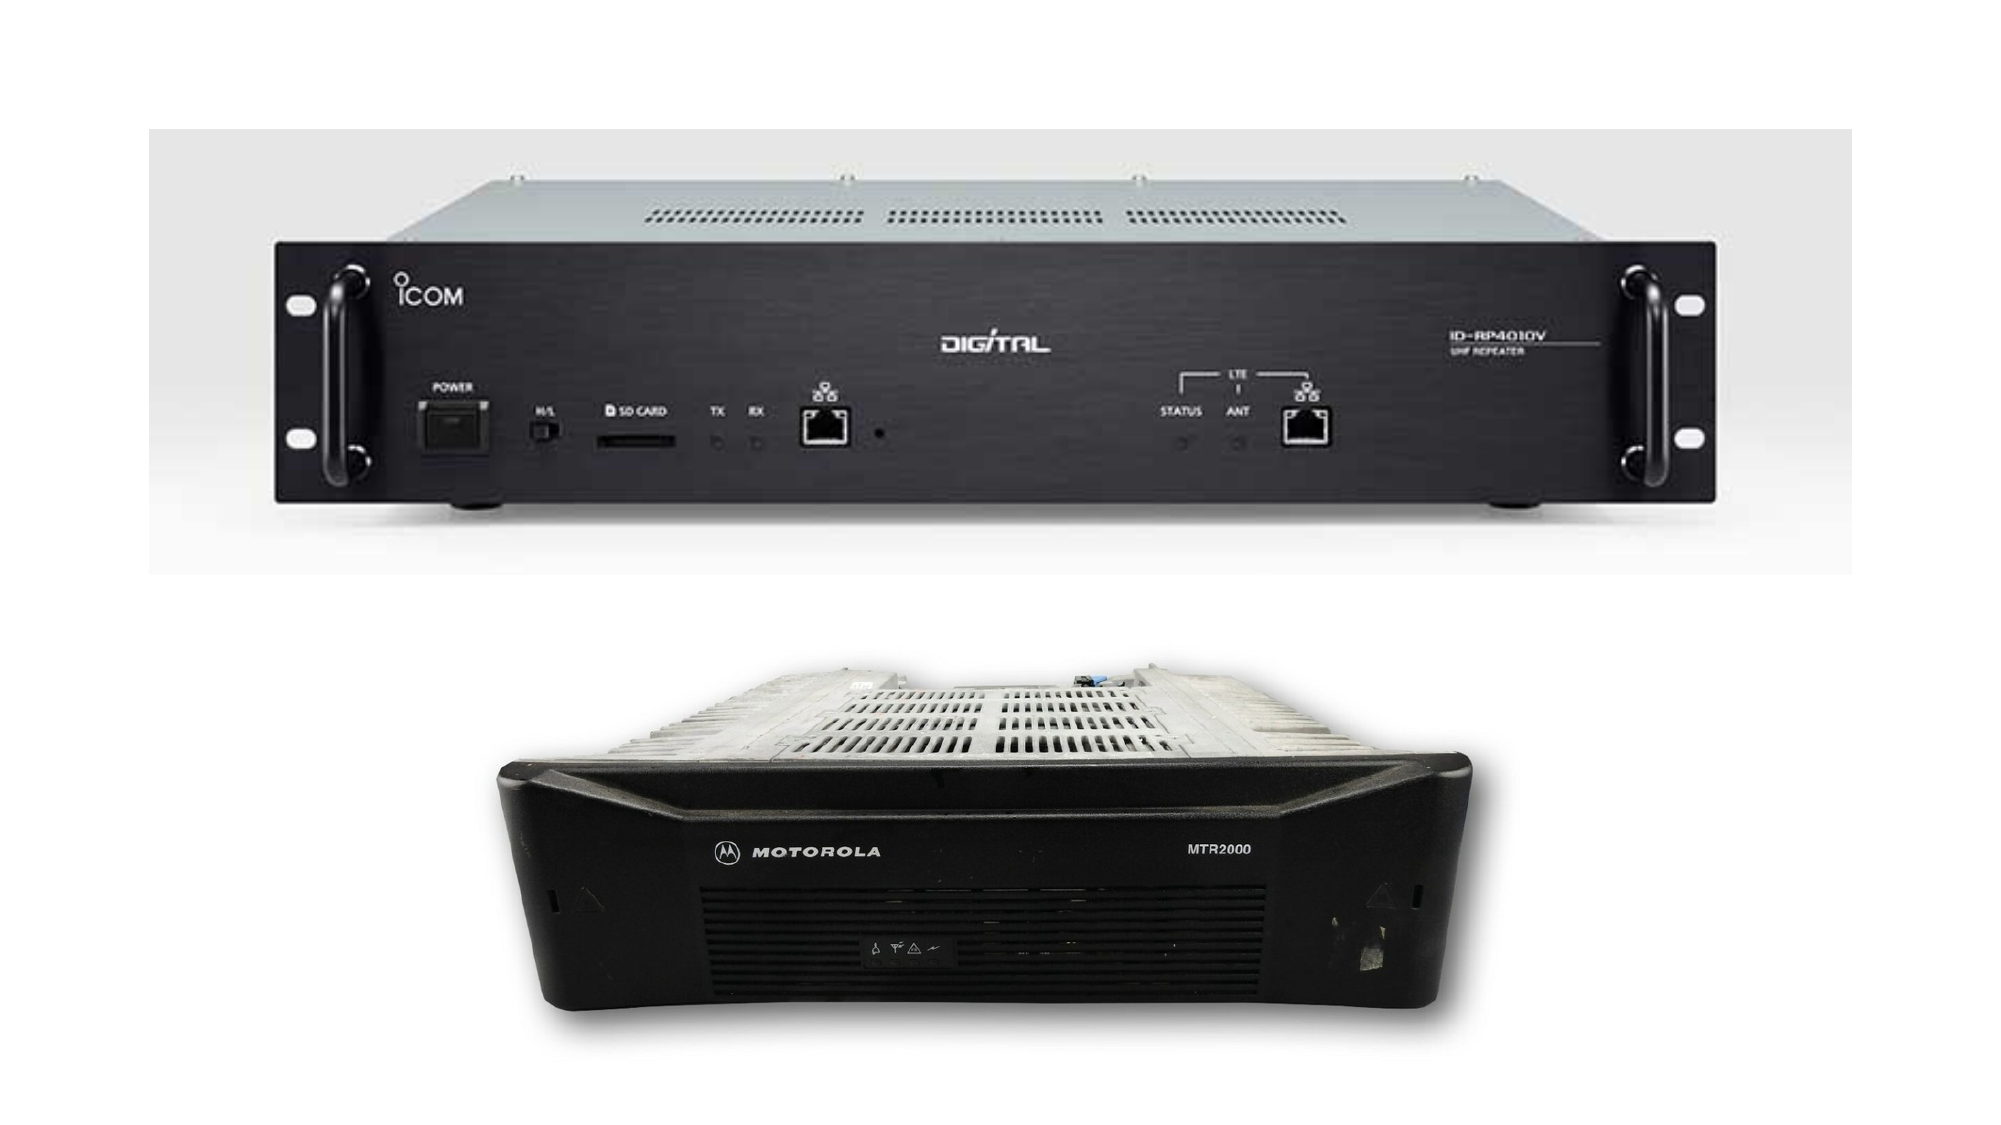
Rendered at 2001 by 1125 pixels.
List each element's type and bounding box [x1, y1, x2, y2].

picture [149, 129, 1852, 575]
picture [468, 617, 1533, 1066]
